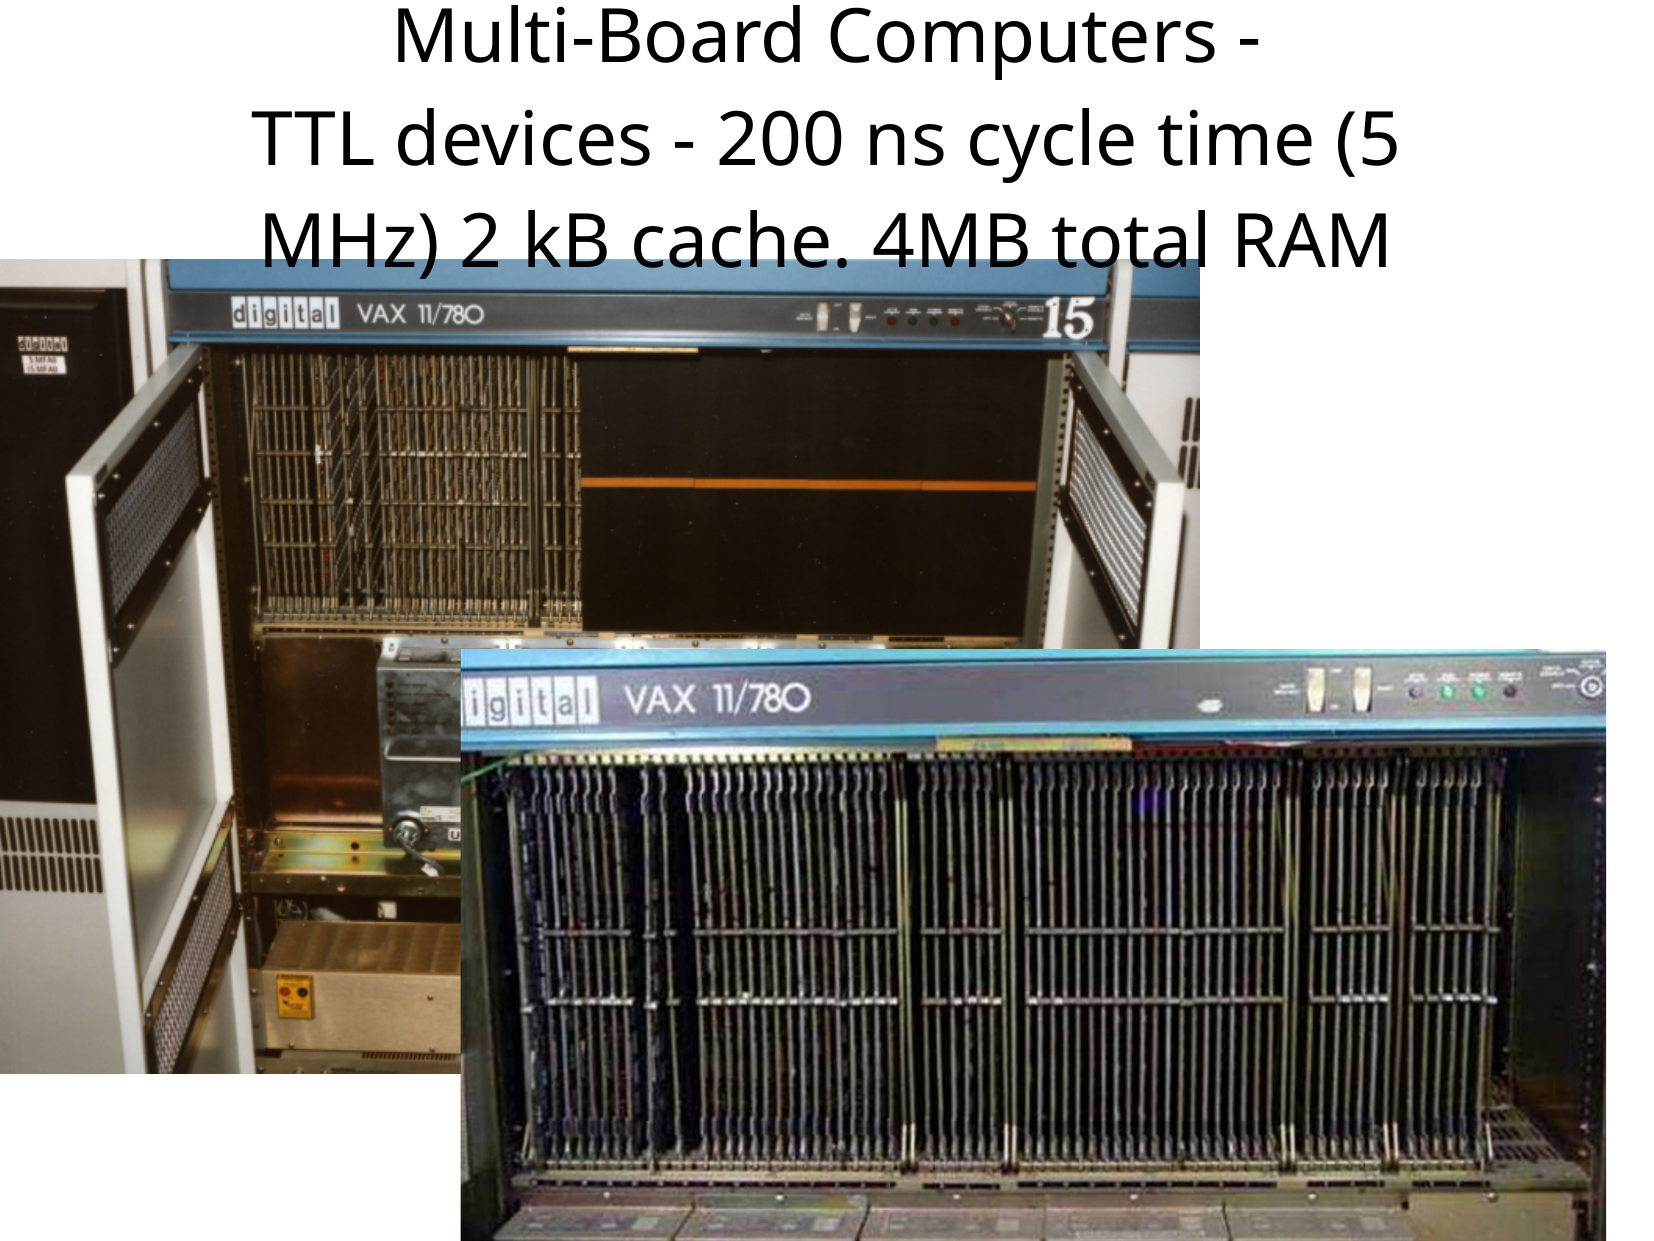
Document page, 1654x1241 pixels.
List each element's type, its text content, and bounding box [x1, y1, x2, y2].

title Multi-Board Computers - TTL devices - 200 ns cycle time (5 MHz) 2 kB cache. 4MB total RAM [153, 12, 1501, 260]
picture [0, 259, 1607, 1241]
